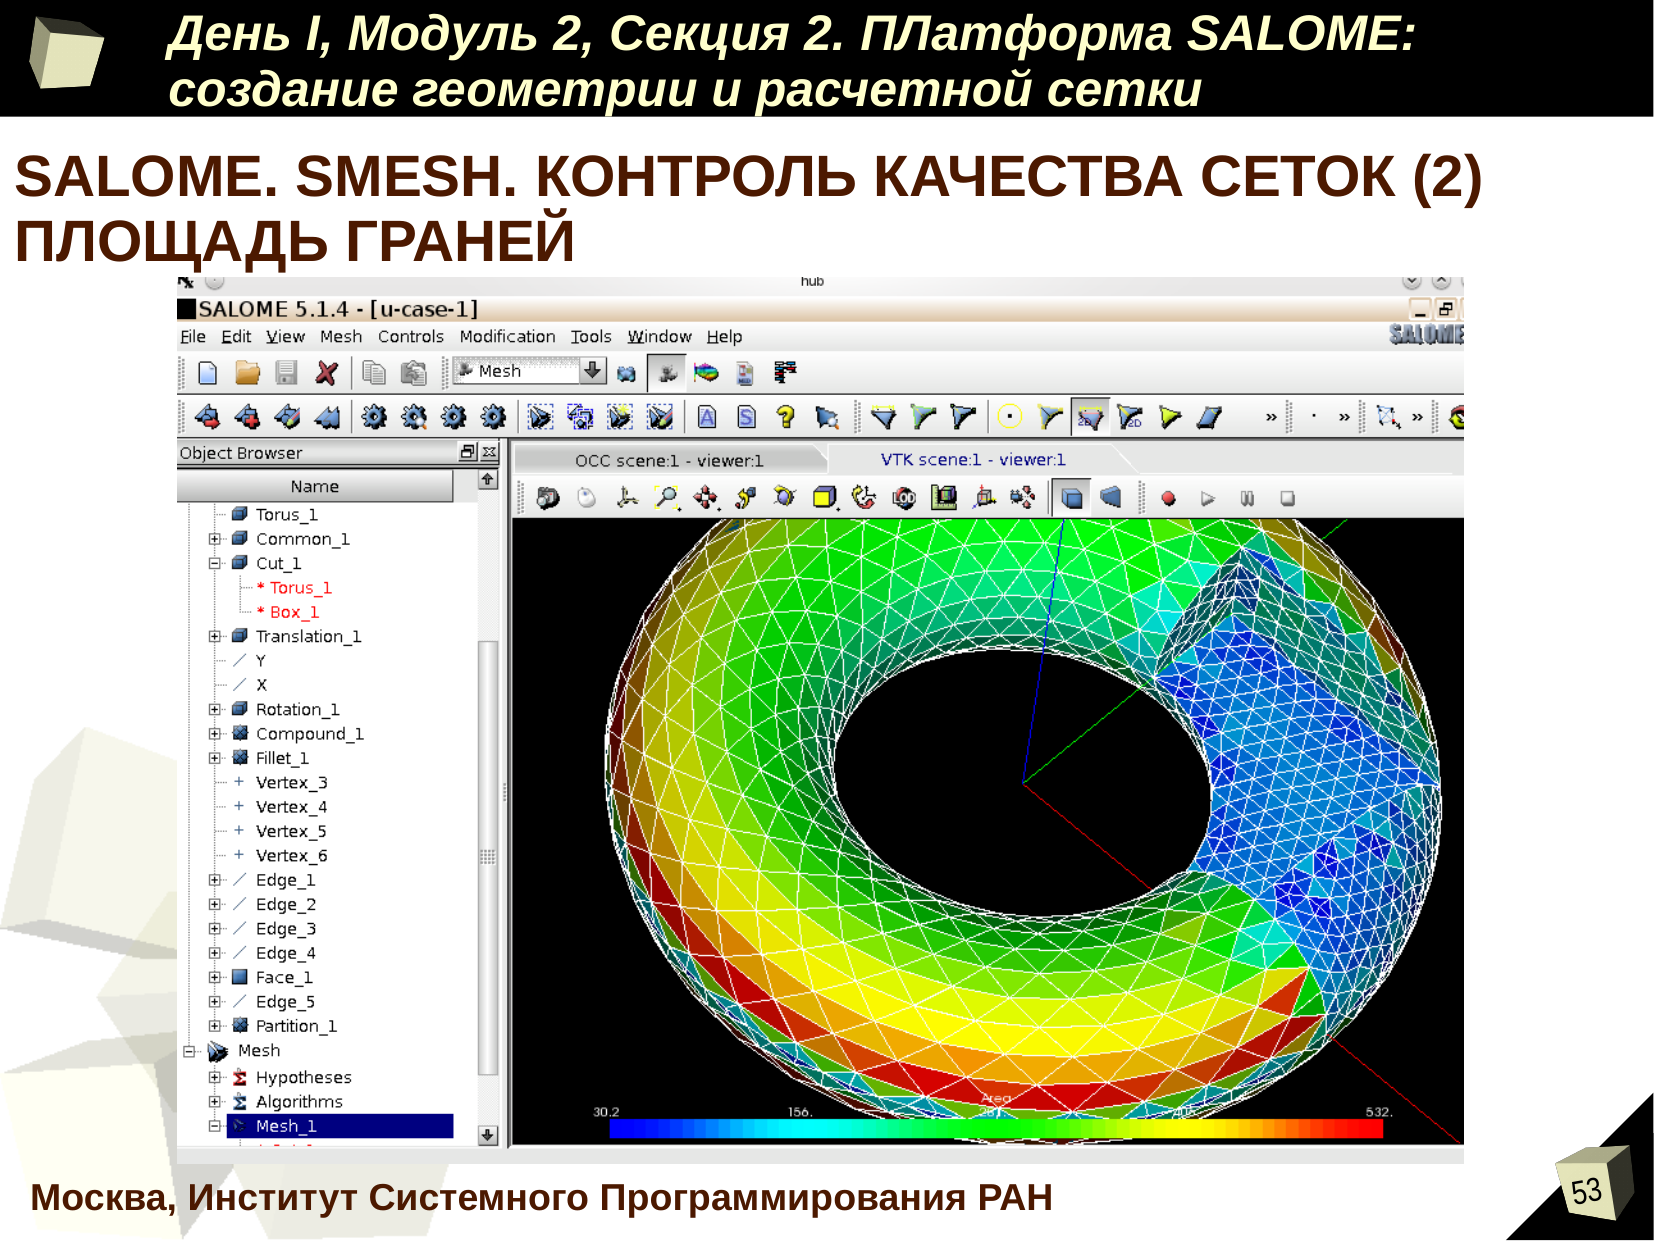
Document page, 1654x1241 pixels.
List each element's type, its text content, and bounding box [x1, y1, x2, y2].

picture [464, 1193, 472, 1198]
picture [0, 281, 1464, 1241]
text_box SALOME. SMESH. КОНТРОЛЬ КАЧЕСТВА СЕТОК (2) ПЛОЩАДЬ ГРАНЕЙ [0, 136, 1654, 281]
